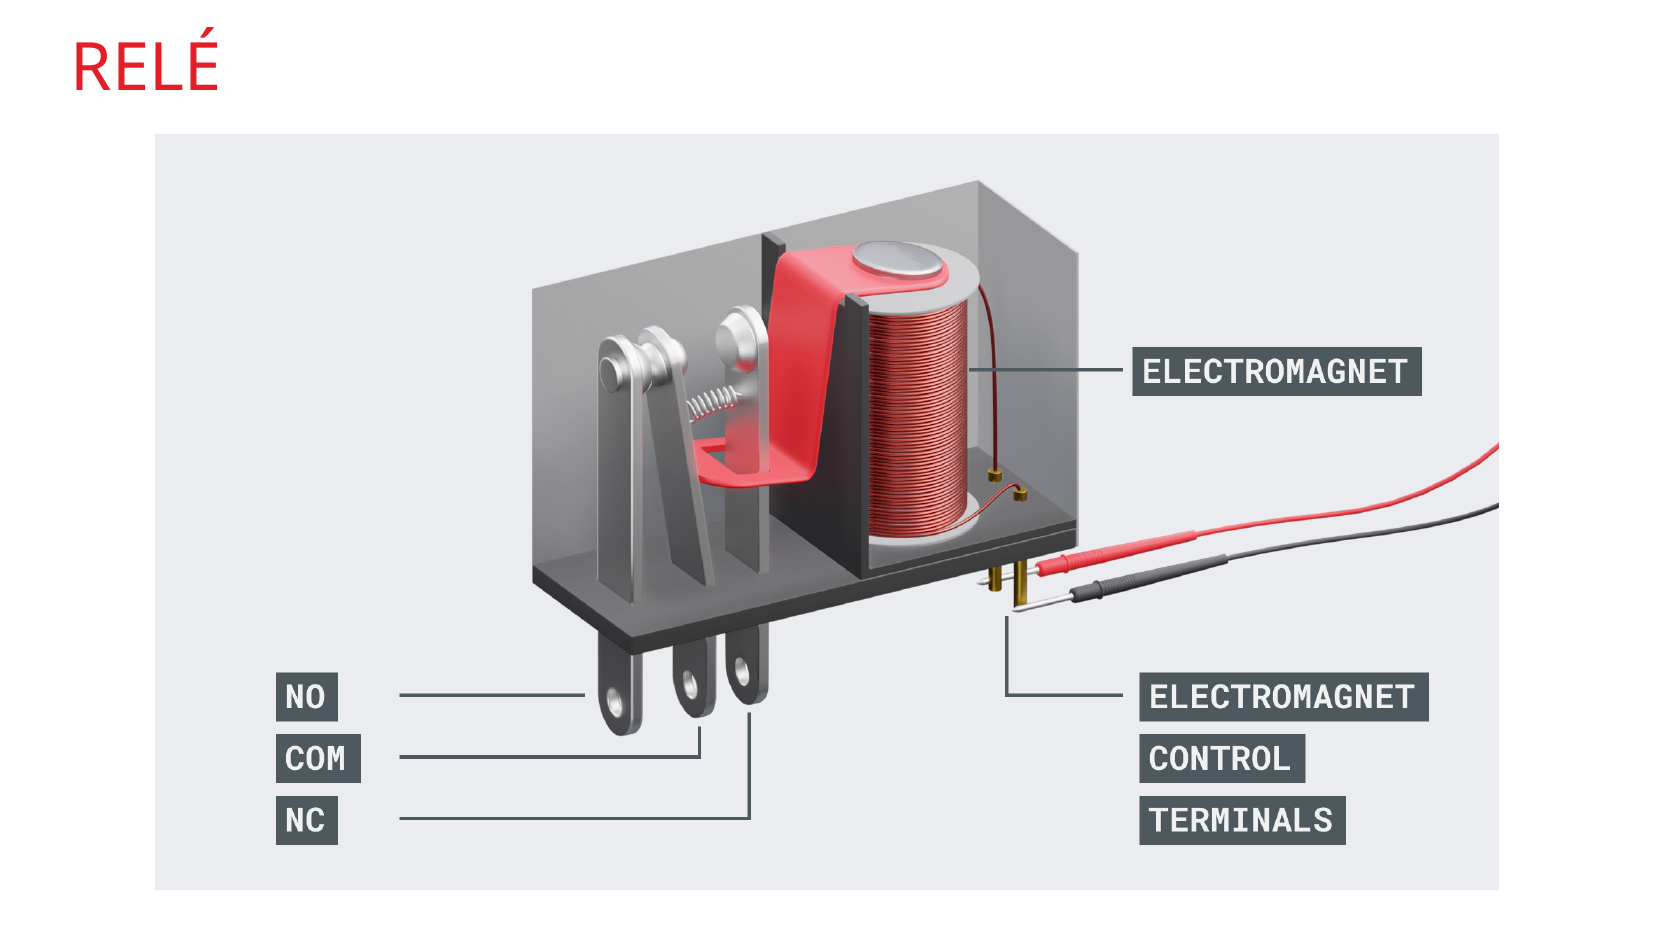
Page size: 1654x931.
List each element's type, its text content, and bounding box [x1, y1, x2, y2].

title RELÉ [70, 11, 1347, 118]
text_box [154, 133, 1500, 891]
